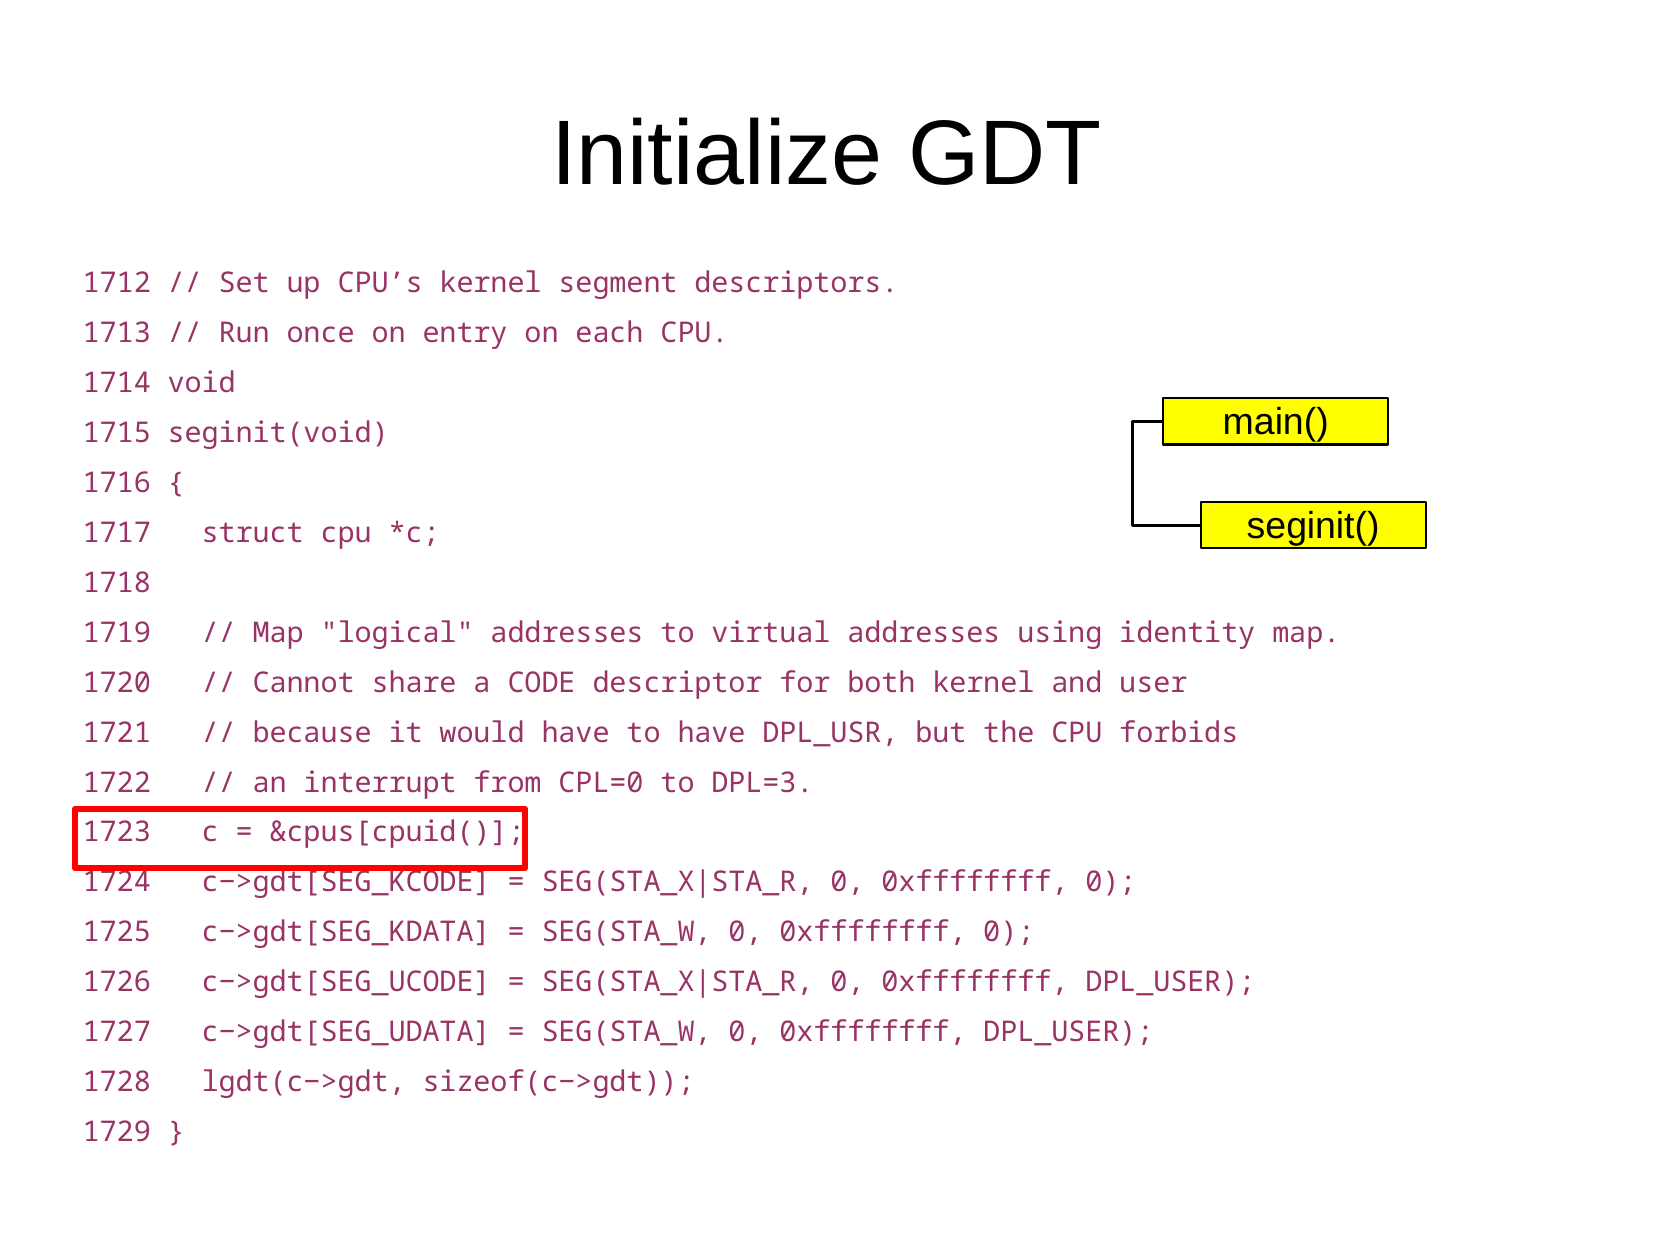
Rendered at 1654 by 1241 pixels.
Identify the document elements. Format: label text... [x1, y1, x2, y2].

list 1712 // Set up CPU’s kernel segment descriptors. 1713 // Run once on entry on each CPU. 1714 void 1715 seginit(void) 1716 { 1717 struct cpu *c; 1718 1719 // Map "logical" addresses to virtual addresses using identity map. 1720 // Cannot share a CODE descriptor for both kernel and user 1721 // because it would have to have DPL_USR, but the CPU forbids 1722 // an interrupt from CPL=0 to DPL=3. 1723 c = &cpus[cpuid()]; 1724 c−>gdt[SEG_KCODE] = SEG(STA_X|STA_R, 0, 0xffffffff, 0); 1725 c−>gdt[SEG_KDATA] = SEG(STA_W, 0, 0xffffffff, 0); 1726 c−>gdt[SEG_UCODE] = SEG(STA_X|STA_R, 0, 0xffffffff, DPL_USER); 1727 c−>gdt[SEG_UDATA] = SEG(STA_W, 0, 0xffffffff, DPL_USER); 1728 lgdt(c−>gdt, sizeof(c−>gdt)); 1729 } [82, 812, 522, 865]
text_box main() [1163, 398, 1389, 445]
text_box seginit() [1200, 502, 1426, 549]
list 1712 // Set up CPU’s kernel segment descriptors. 1713 // Run once on entry on each CPU. 1714 void 1715 seginit(void) 1716 { 1717 struct cpu *c; 1718 1719 // Map "logical" addresses to virtual addresses using identity map. 1720 // Cannot share a CODE descriptor for both kernel and user 1721 // because it would have to have DPL_USR, but the CPU forbids 1722 // an interrupt from CPL=0 to DPL=3. 1723 c = &cpus[cpuid()]; 1724 c−>gdt[SEG_KCODE] = SEG(STA_X|STA_R, 0, 0xffffffff, 0); 1725 c−>gdt[SEG_KDATA] = SEG(STA_W, 0, 0xffffffff, 0); 1726 c−>gdt[SEG_UCODE] = SEG(STA_X|STA_R, 0, 0xffffffff, DPL_USER); 1727 c−>gdt[SEG_UDATA] = SEG(STA_W, 0, 0xffffffff, DPL_USER); 1728 lgdt(c−>gdt, sizeof(c−>gdt)); 1729 } [82, 262, 1571, 1163]
title Initialize GDT [82, 49, 1571, 257]
